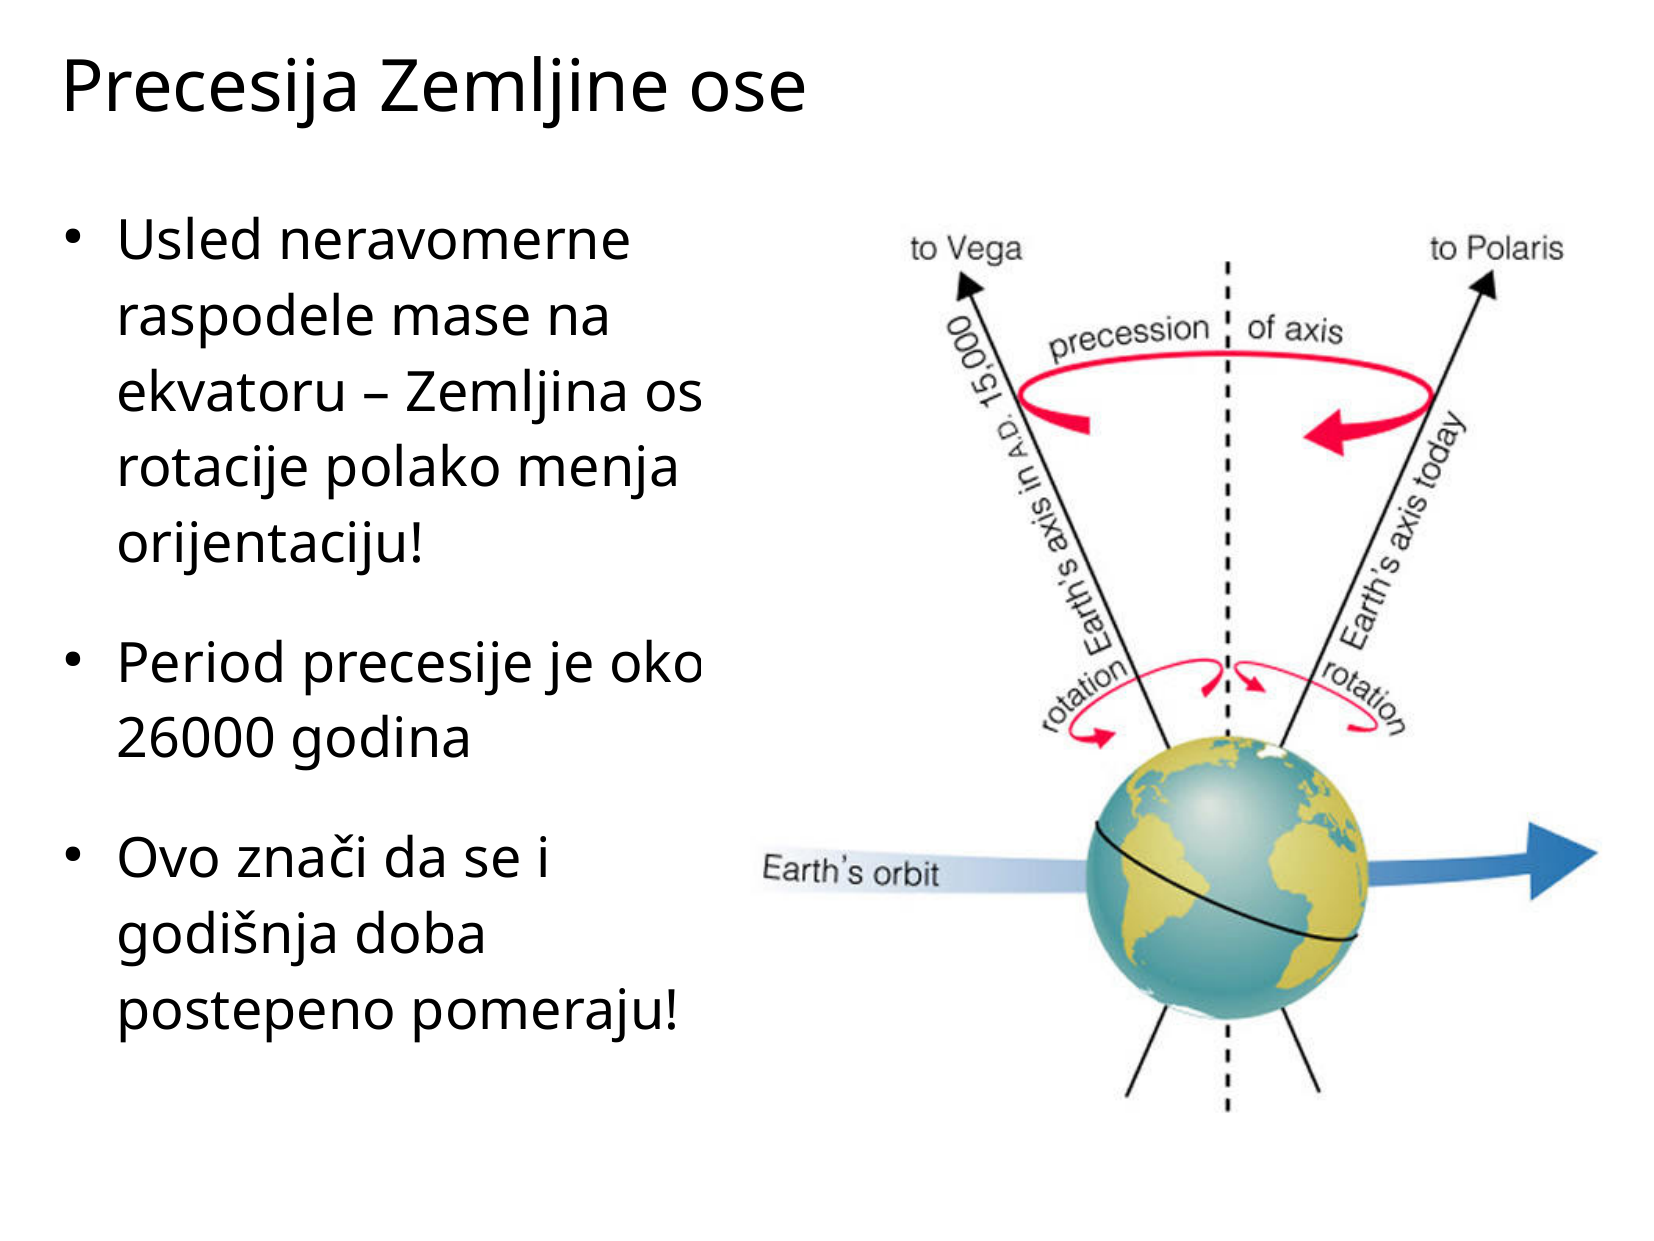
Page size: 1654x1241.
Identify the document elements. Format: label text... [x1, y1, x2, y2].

picture [701, 199, 1635, 1138]
title Precesija Zemljine ose [59, 17, 1648, 150]
list Usled neravomerne raspodele mase na ekvatoru – Zemljina osa rotacije polako menja orijentaciju! Period precesije je oko 26000 godina Ovo znači da se i godišnja doba postepeno pomeraju! [45, 199, 751, 1173]
